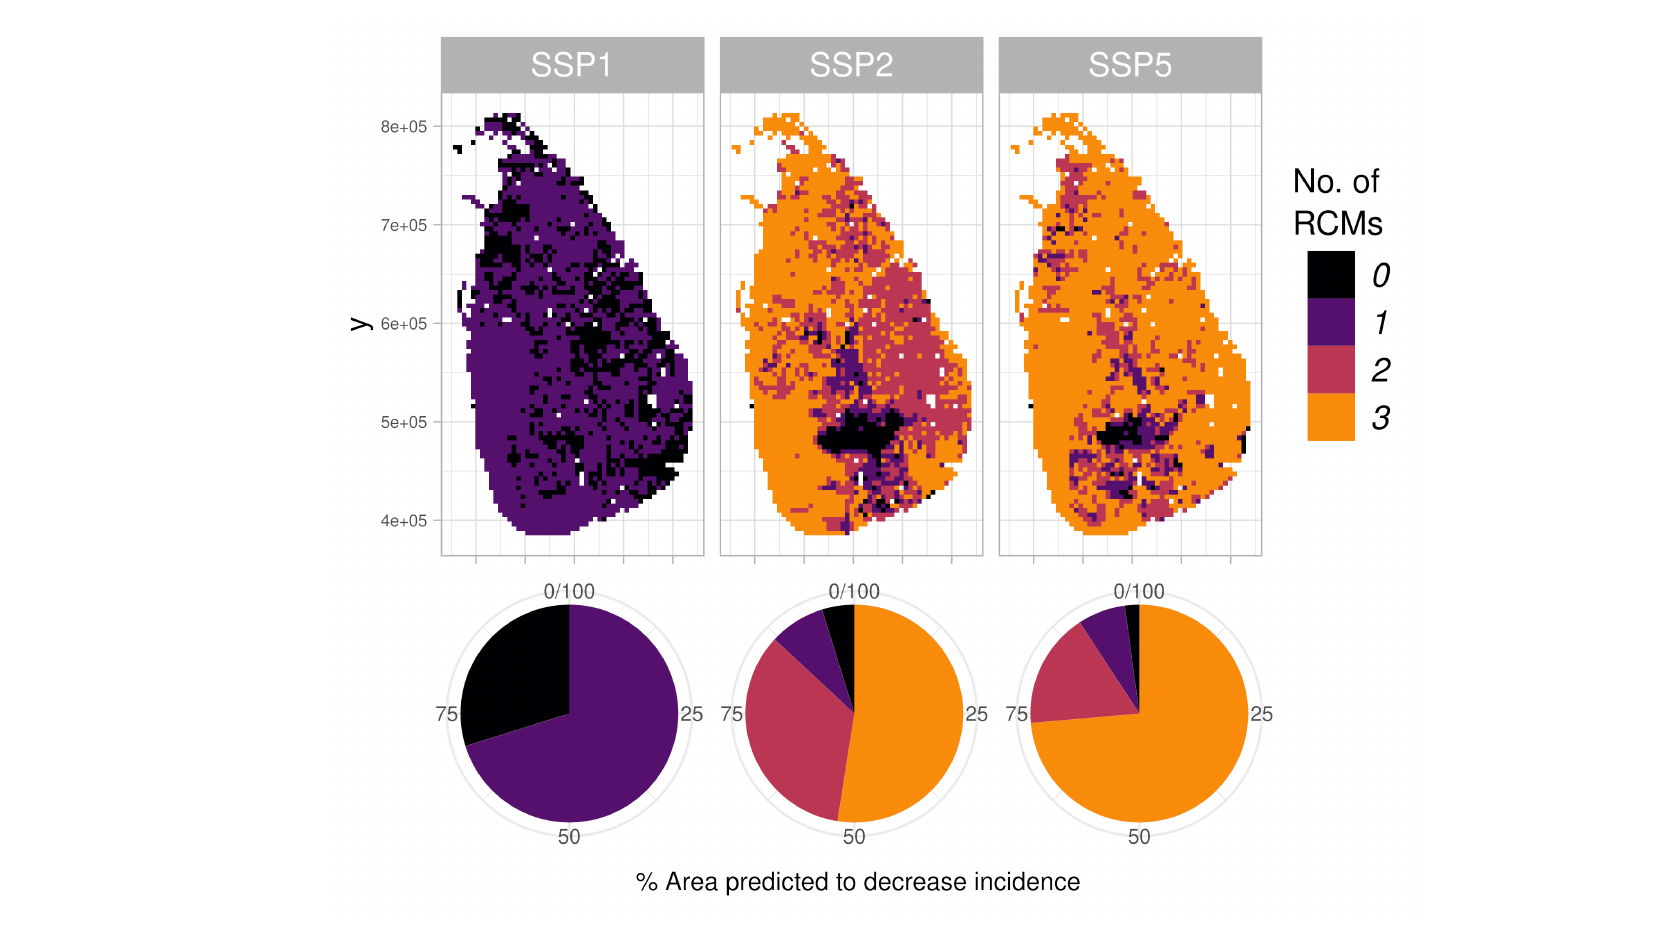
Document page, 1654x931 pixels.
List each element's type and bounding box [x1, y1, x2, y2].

picture [330, 16, 1424, 916]
